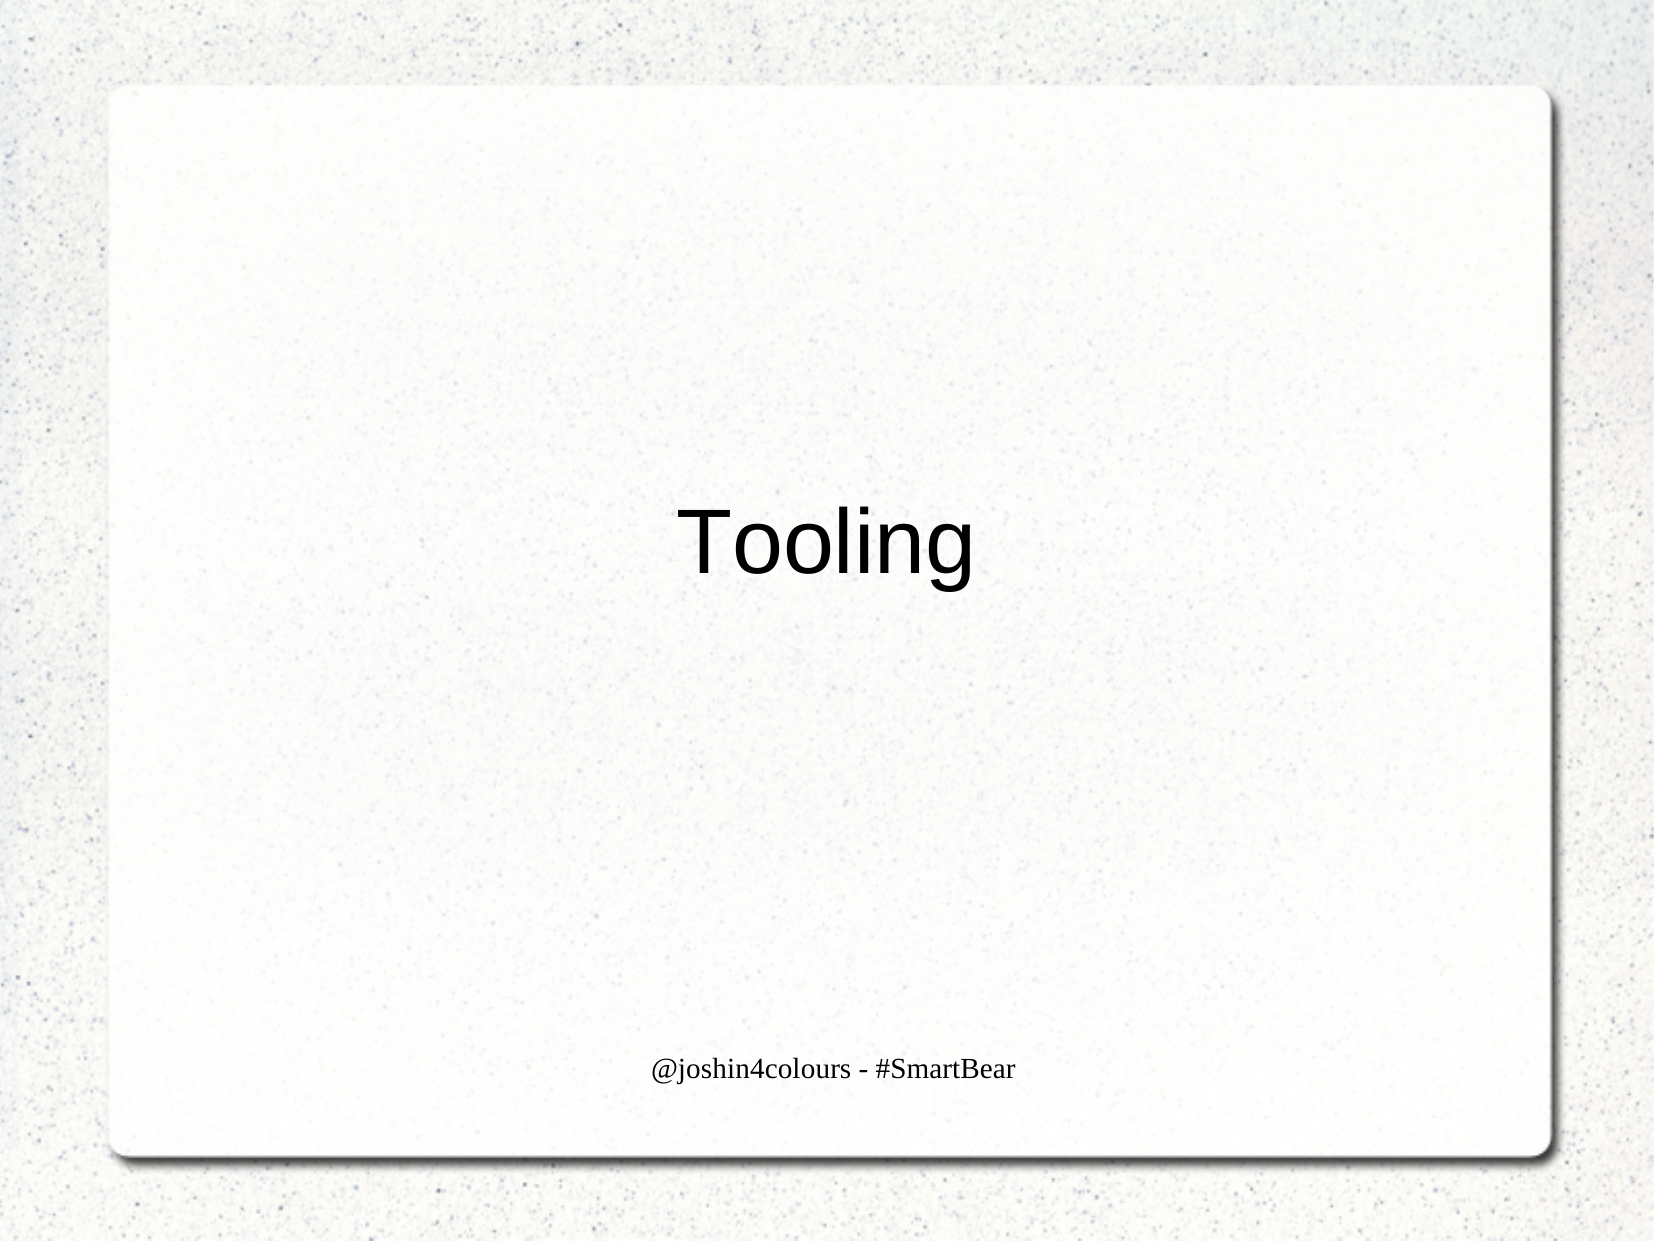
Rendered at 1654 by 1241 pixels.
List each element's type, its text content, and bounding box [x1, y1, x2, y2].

subtitle Tooling [118, 96, 1536, 987]
picture [0, 0, 1654, 1241]
